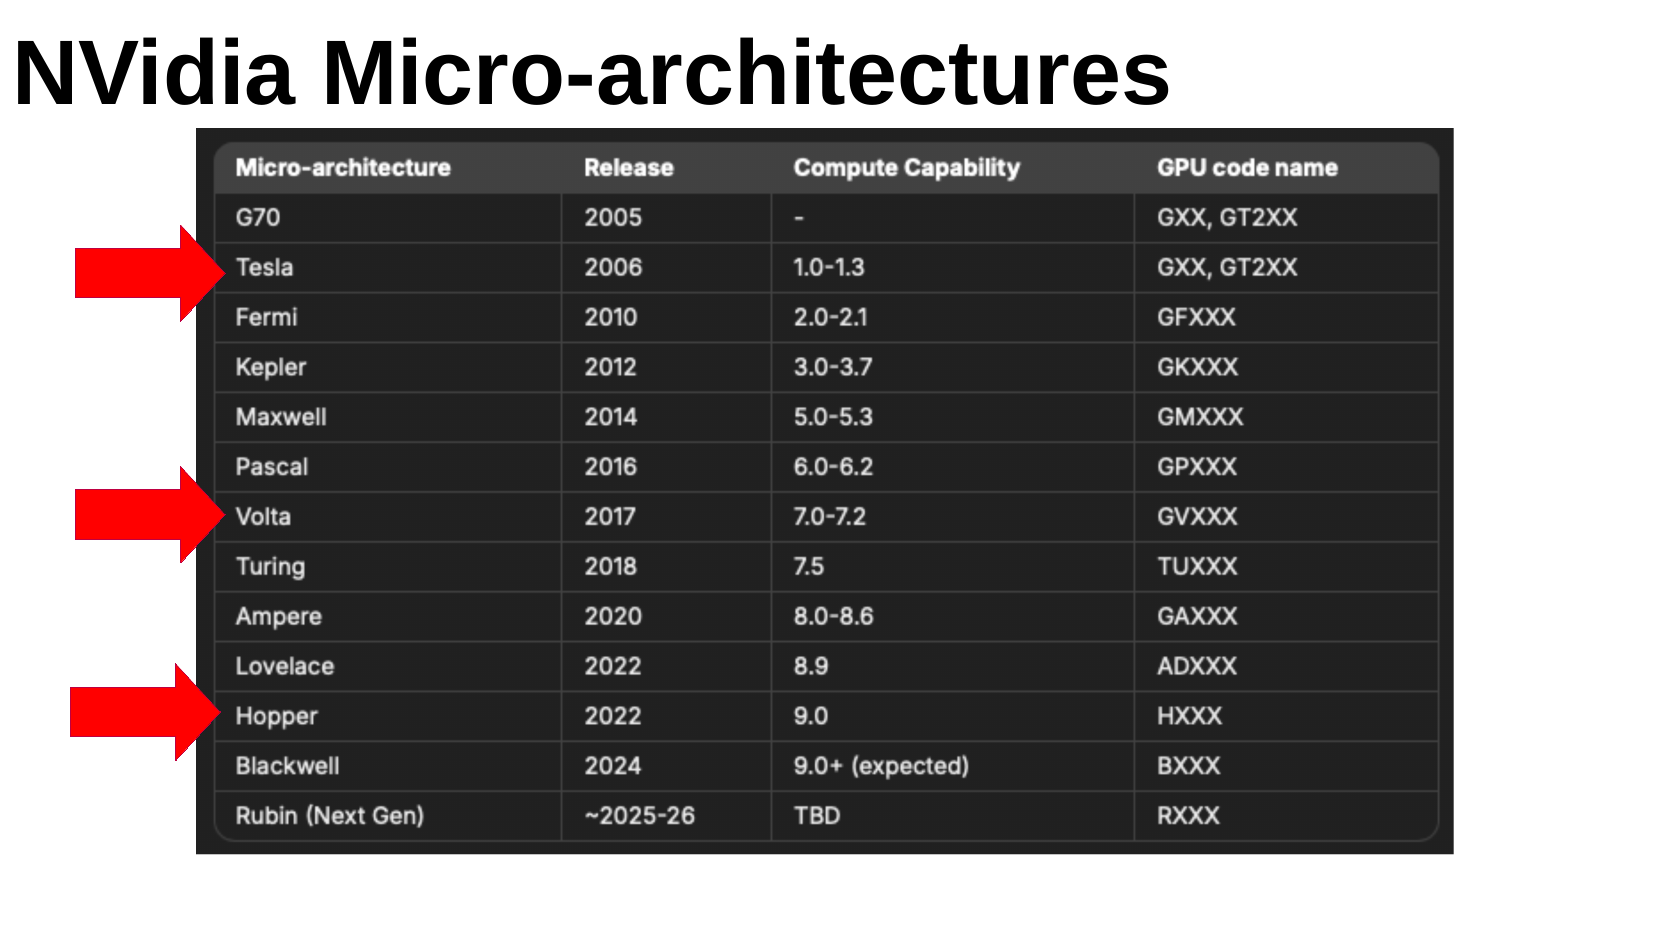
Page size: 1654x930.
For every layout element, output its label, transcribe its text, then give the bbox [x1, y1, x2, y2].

text_box [75, 225, 226, 322]
text_box [75, 466, 226, 563]
picture [187, 119, 1463, 863]
text_box [70, 663, 221, 761]
title NVidia Micro-architectures [12, 0, 1501, 151]
